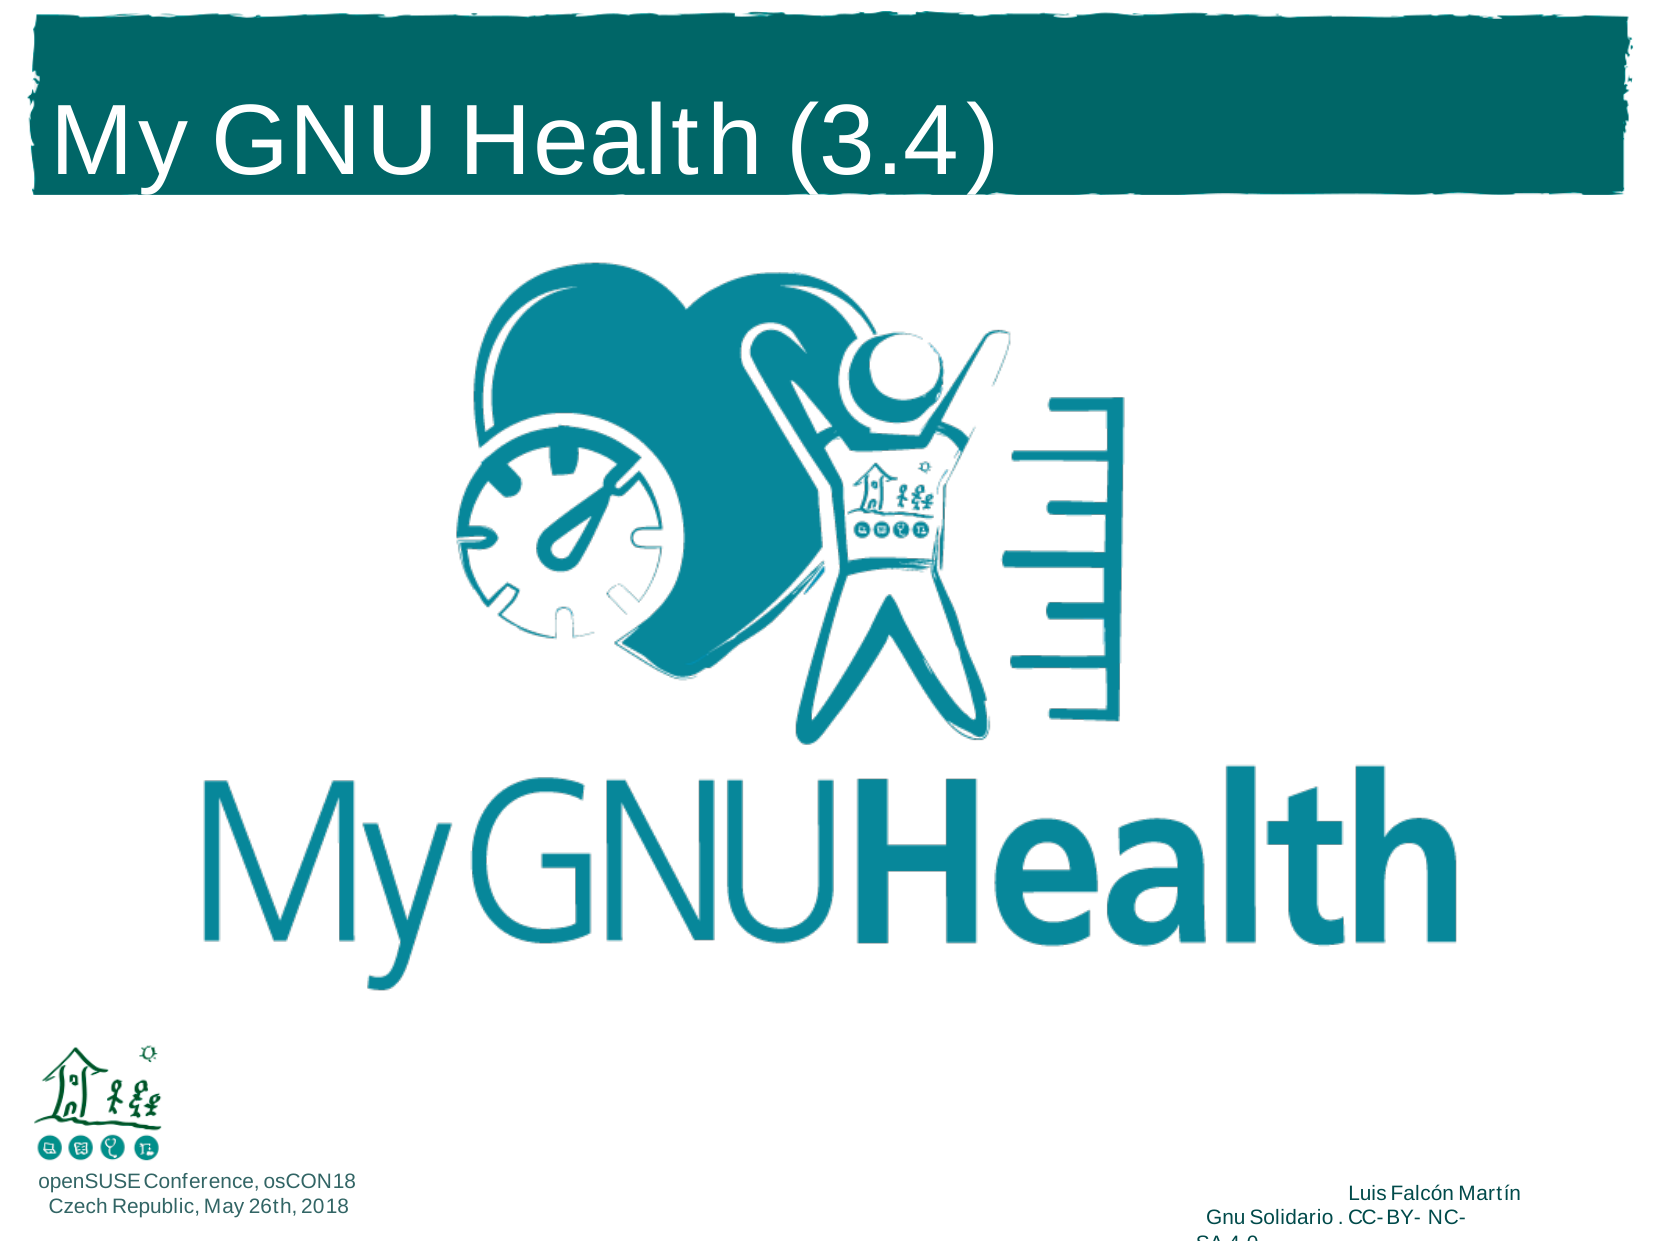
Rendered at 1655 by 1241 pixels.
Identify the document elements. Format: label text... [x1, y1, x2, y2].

title MyGNUHealth(3.4) [48, 74, 1607, 179]
text_box [142, 210, 1511, 1031]
text_box LuisFalcónMartín GnuSolidario.CC-BY-NC-SA4.0 [1193, 1179, 1531, 1230]
text_box openSUSEConference,osCON18 CzechRepublic,May26th,2018 [36, 1167, 361, 1218]
